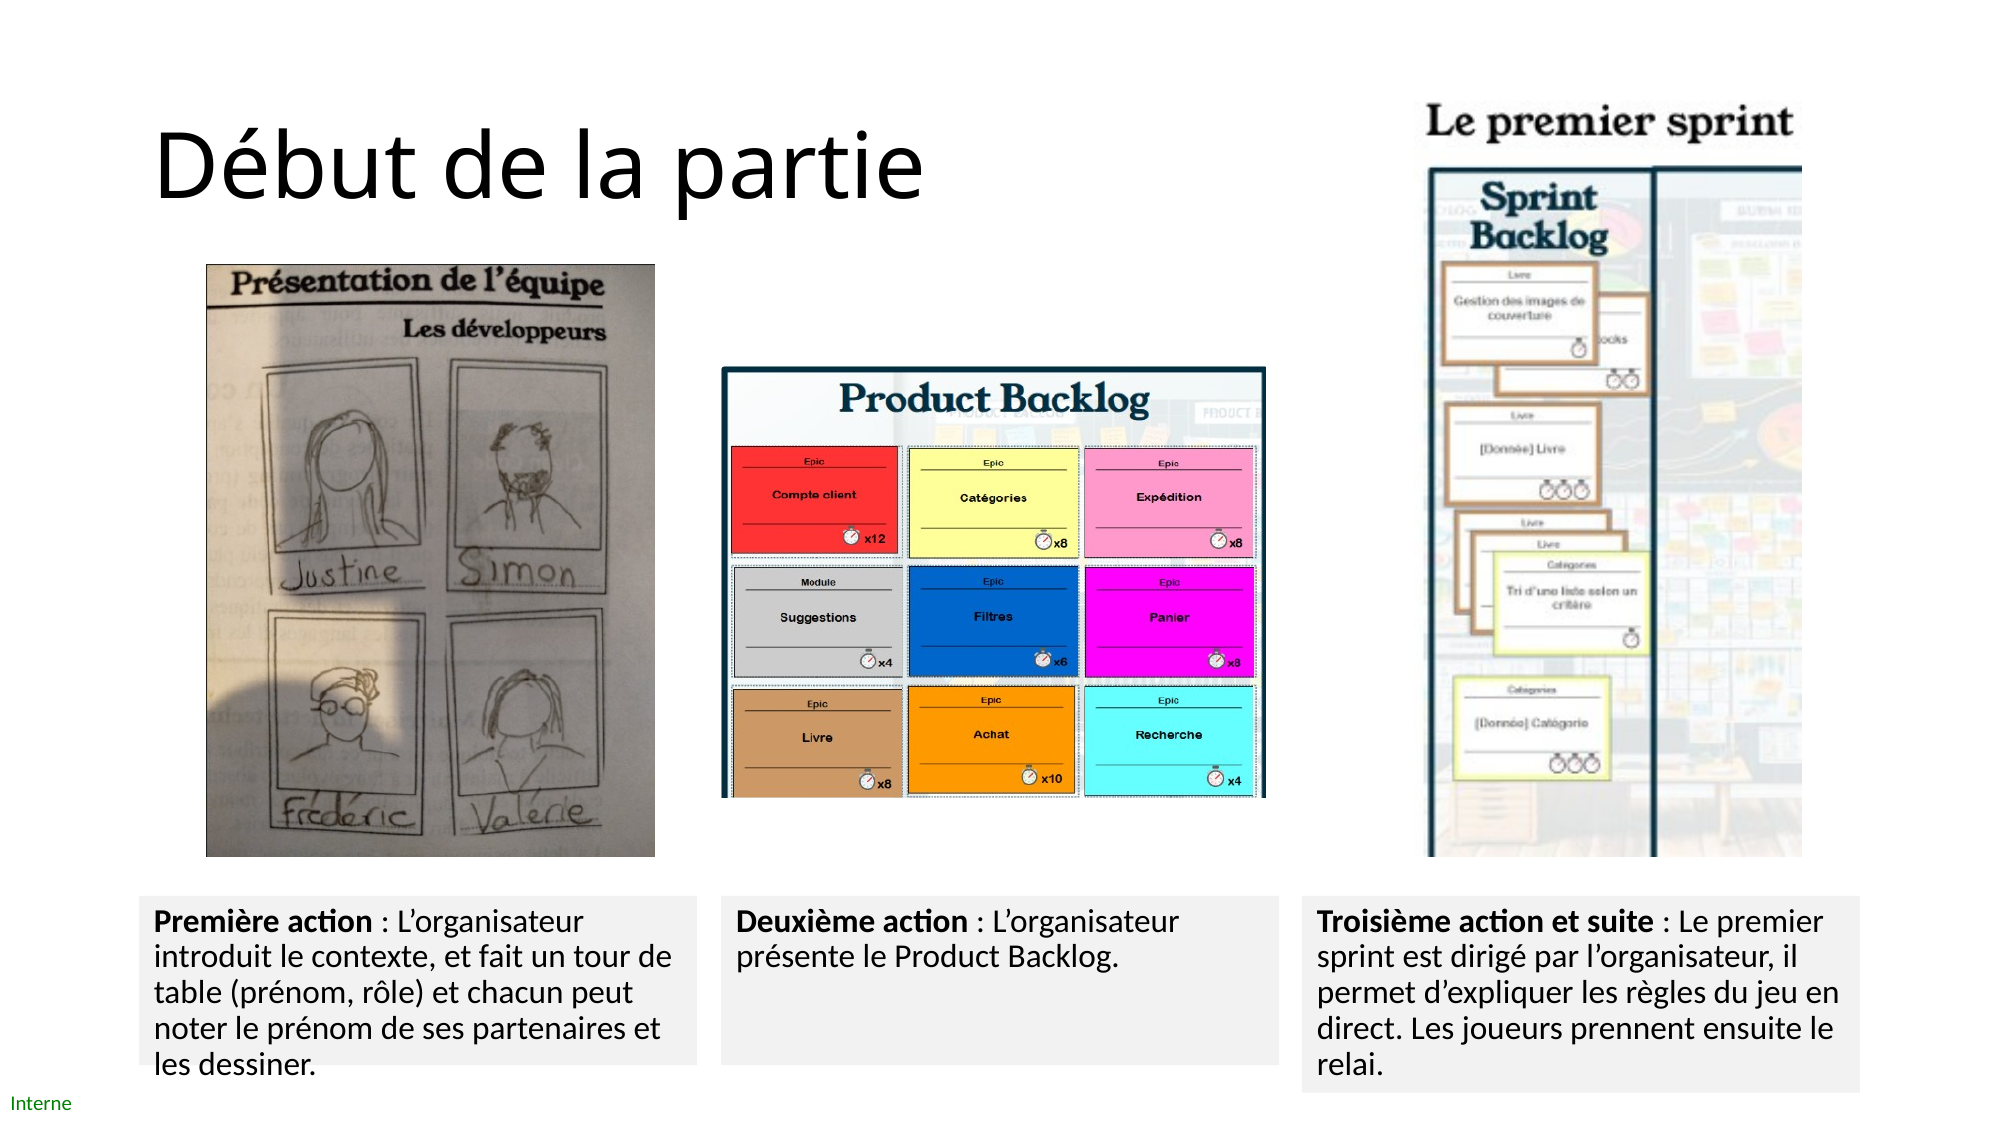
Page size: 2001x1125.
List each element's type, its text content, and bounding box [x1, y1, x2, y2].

list Troisième action et suite : Le premier sprint est dirigé par l’organisateur, il permet d’expliquer les règles du jeu en direct. Les joueurs prennent ensuite le relai. [1301, 895, 1860, 1093]
picture [721, 364, 1266, 368]
picture [1414, 85, 1802, 857]
title Début de la partie [137, 59, 1863, 278]
list Première action : L’organisateur introduit le contexte, et fait un tour de table (prénom, rôle) et chacun peut noter le prénom de ses partenaires et les dessiner. [138, 895, 697, 1066]
picture [727, 371, 1263, 798]
list Deuxième action : L’organisateur présente le Product Backlog. [721, 895, 1280, 1066]
picture [206, 264, 655, 857]
